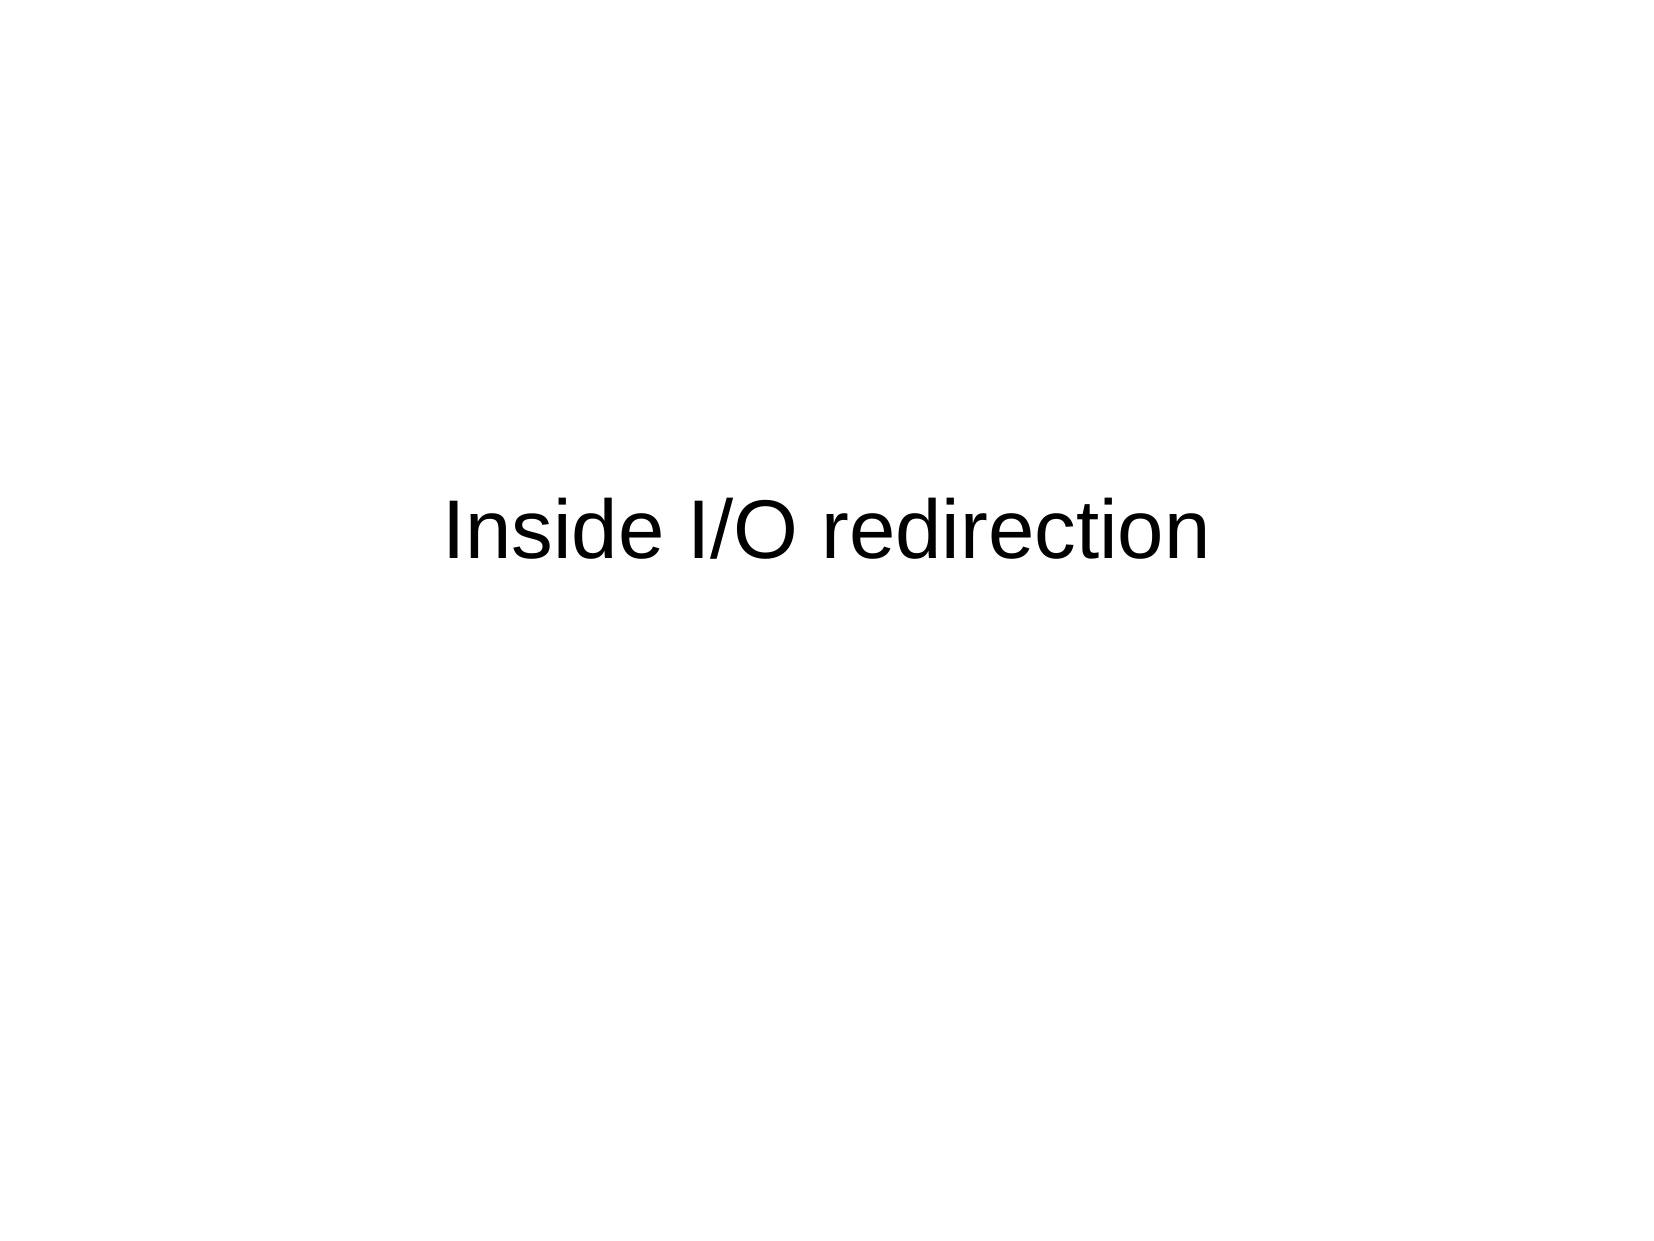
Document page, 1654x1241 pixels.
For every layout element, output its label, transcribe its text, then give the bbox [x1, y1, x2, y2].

subtitle Inside I/O redirection [82, 49, 1571, 1010]
